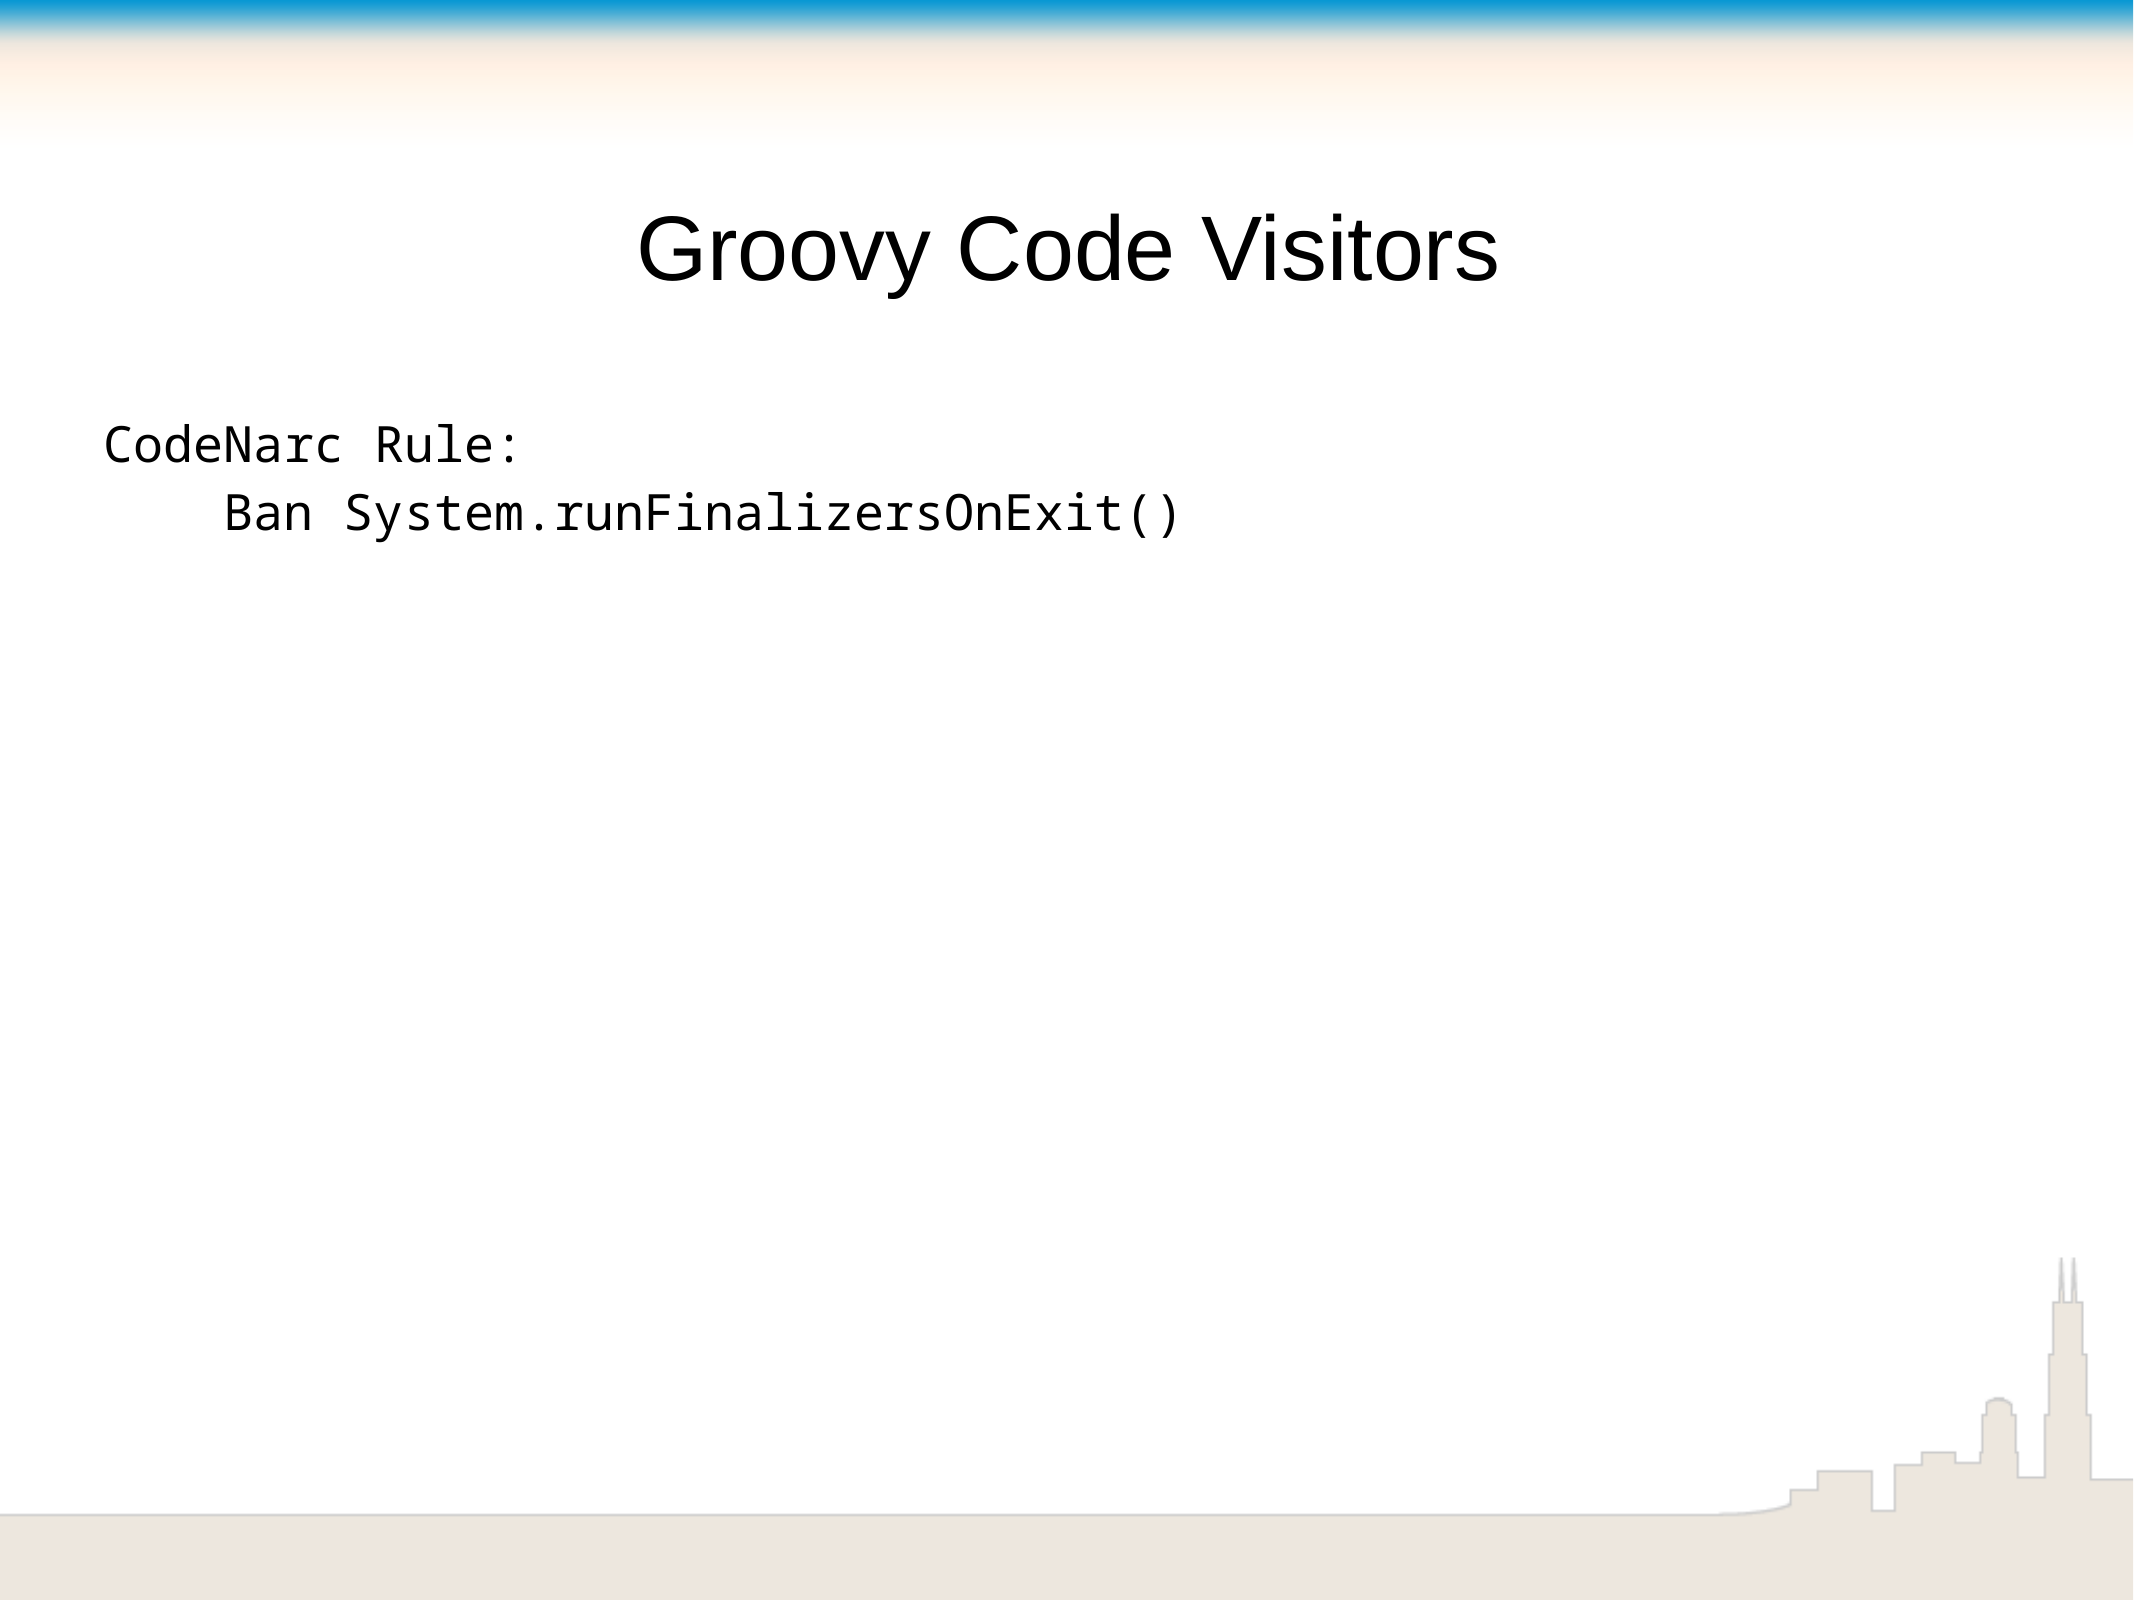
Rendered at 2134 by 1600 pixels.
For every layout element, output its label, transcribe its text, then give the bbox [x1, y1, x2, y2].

subtitle CodeNarc Rule: Ban System.runFinalizersOnExit() [103, 371, 2030, 1414]
picture [0, 4, 2134, 1600]
title Groovy Code Visitors [62, 197, 2075, 301]
